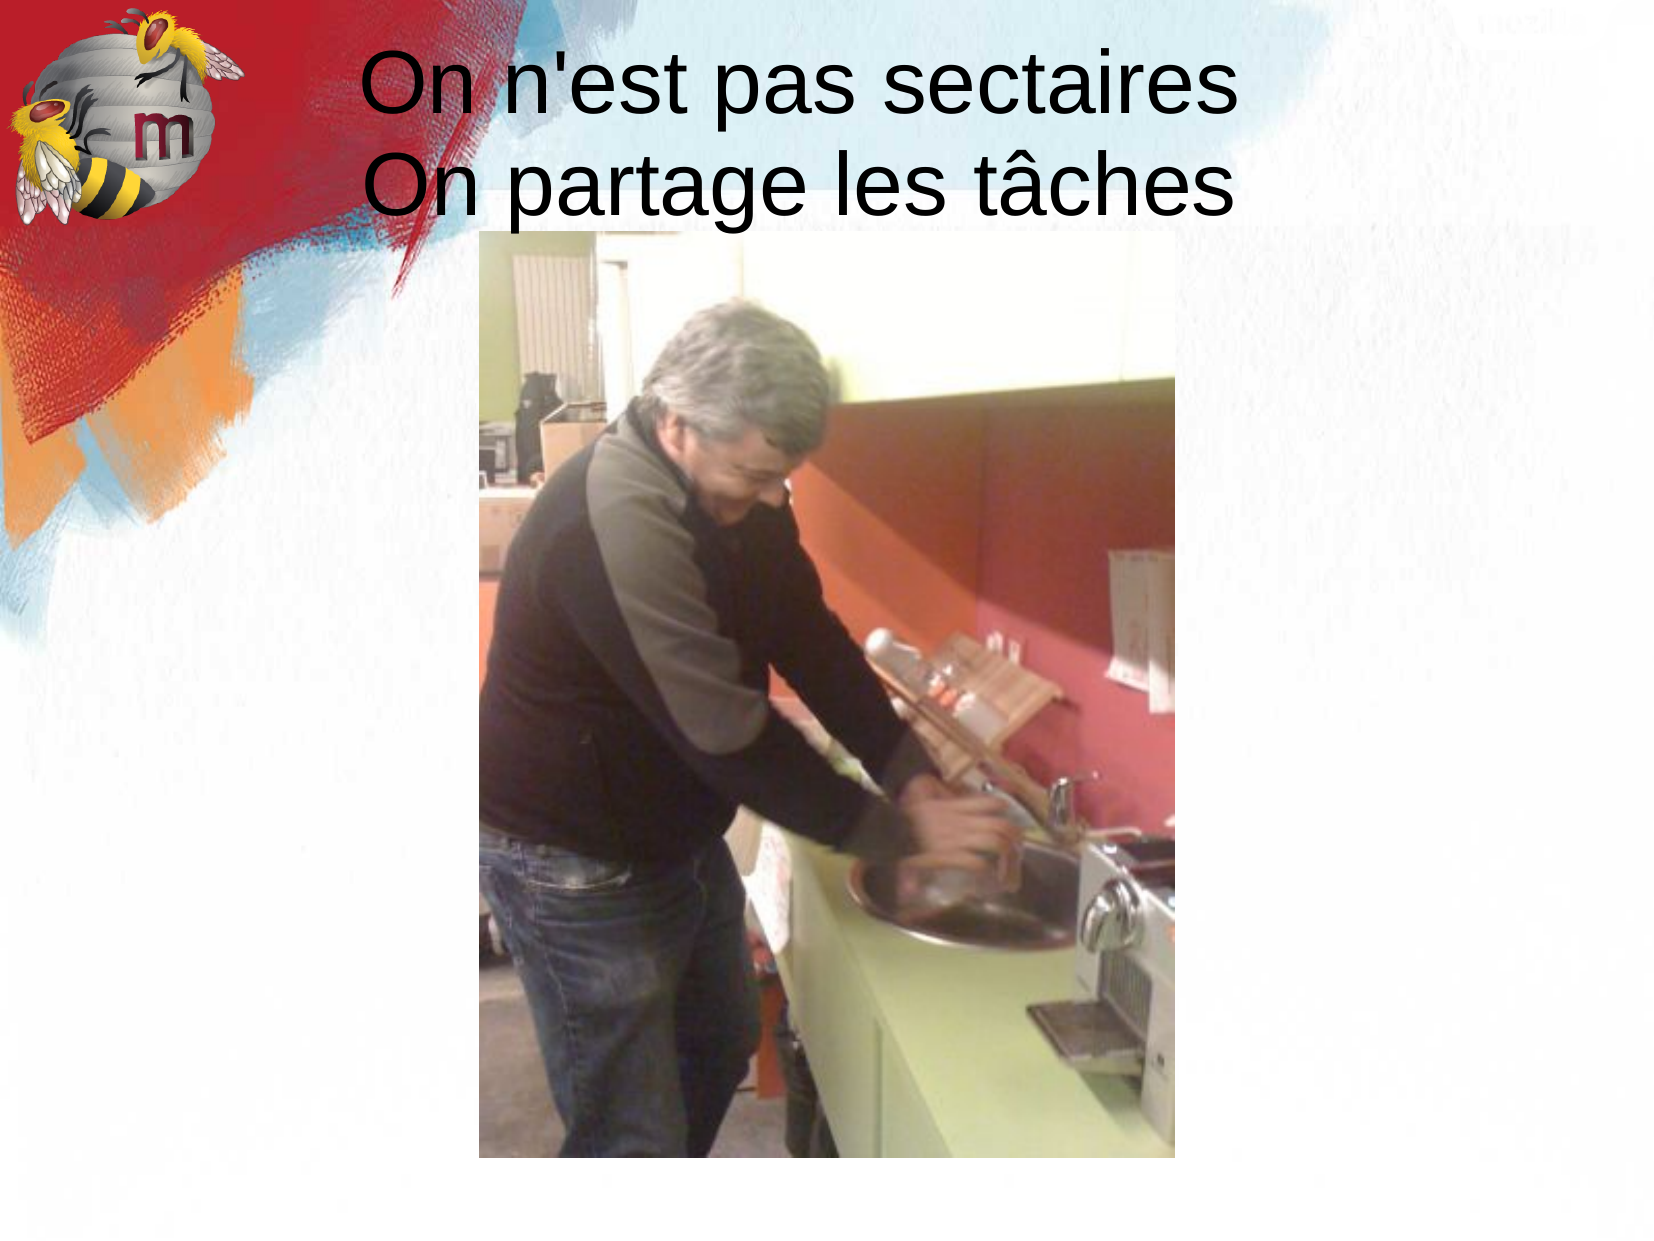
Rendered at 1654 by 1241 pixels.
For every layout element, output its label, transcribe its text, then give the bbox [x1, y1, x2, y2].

picture [0, 0, 1654, 1241]
text_box On n'est pas sectaires On partage les tâches [107, 31, 1492, 237]
